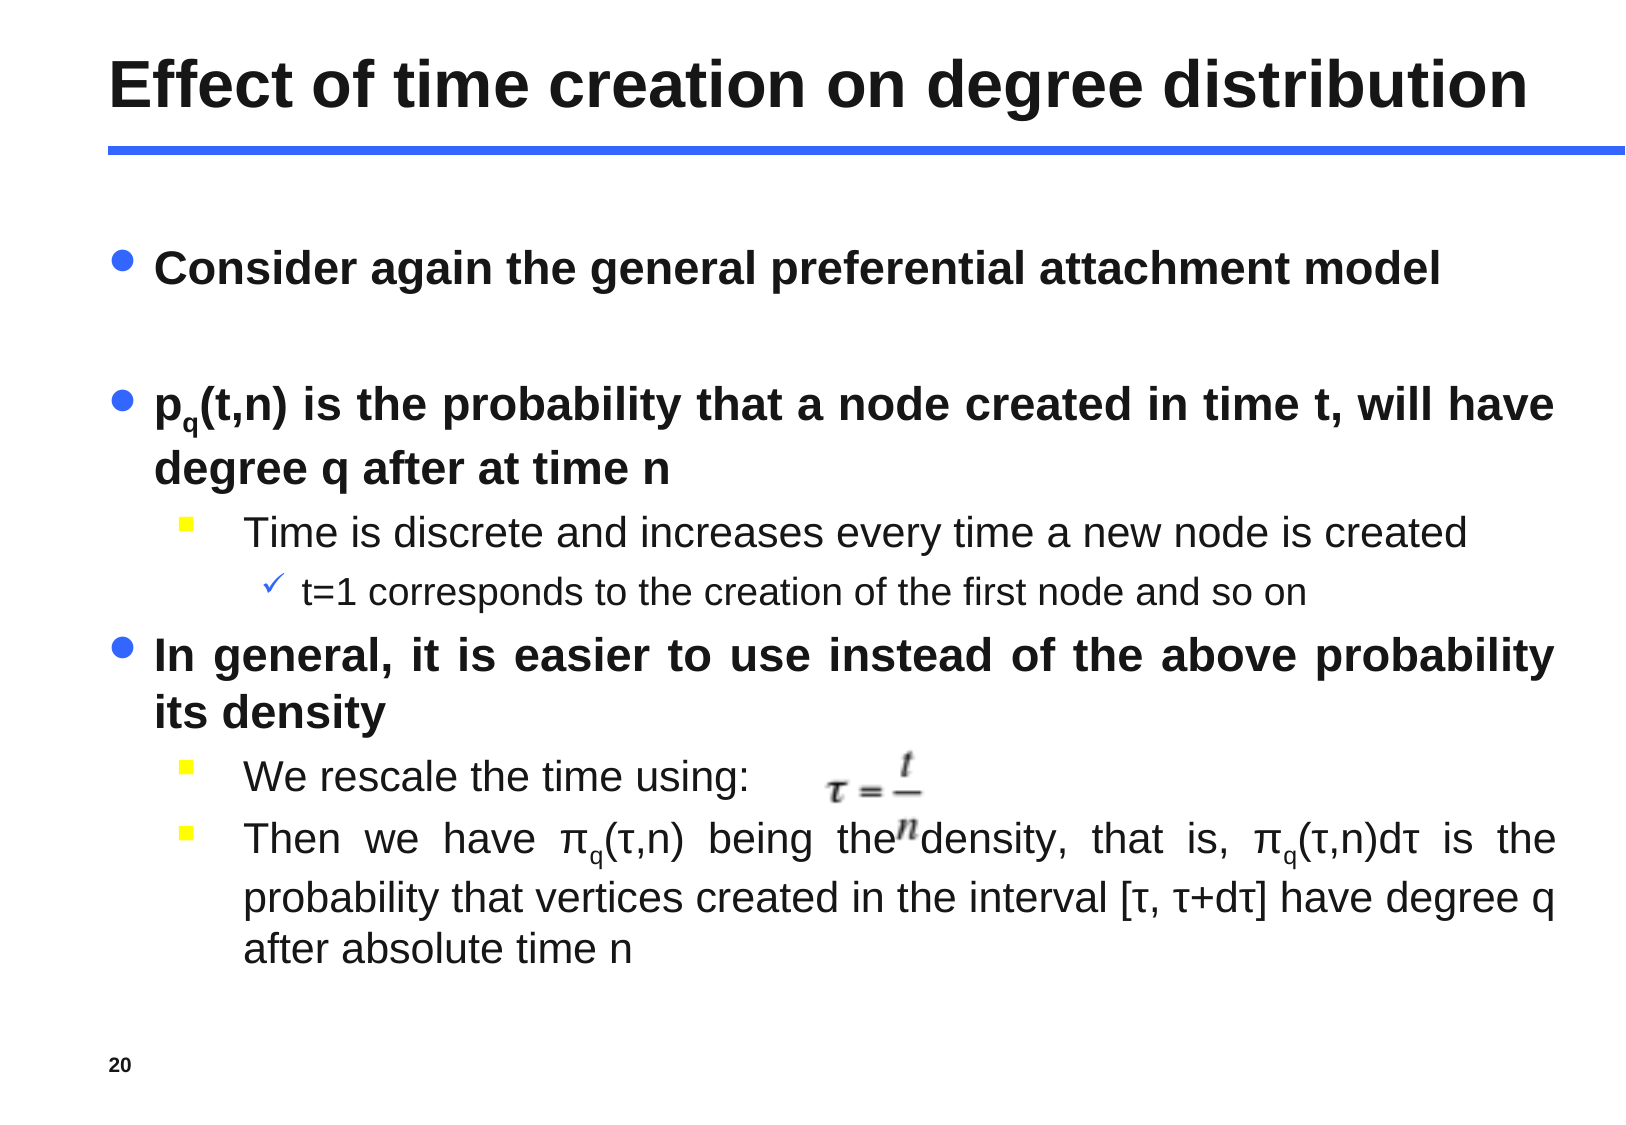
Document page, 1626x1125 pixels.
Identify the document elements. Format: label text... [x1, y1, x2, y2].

title Effect of time creation on degree distribution [108, 30, 1558, 131]
text_box <number> [108, 1051, 188, 1077]
chart [820, 733, 928, 844]
list Consider again the general preferential attachment model pq(t,n) is the probability that a node created in time t, will have degree q after at time n Time is discrete and increases every time a new node is created t=1 corresponds to the creation of the first node and so on In general, it is easier to use instead of the above probability its density We rescale the time using: Then we have πq(τ,n) being the density, that is, πq(τ,n)dτ is the probability that vertices created in the interval [τ, τ+dτ] have degree q after absolute time n [108, 237, 1558, 975]
